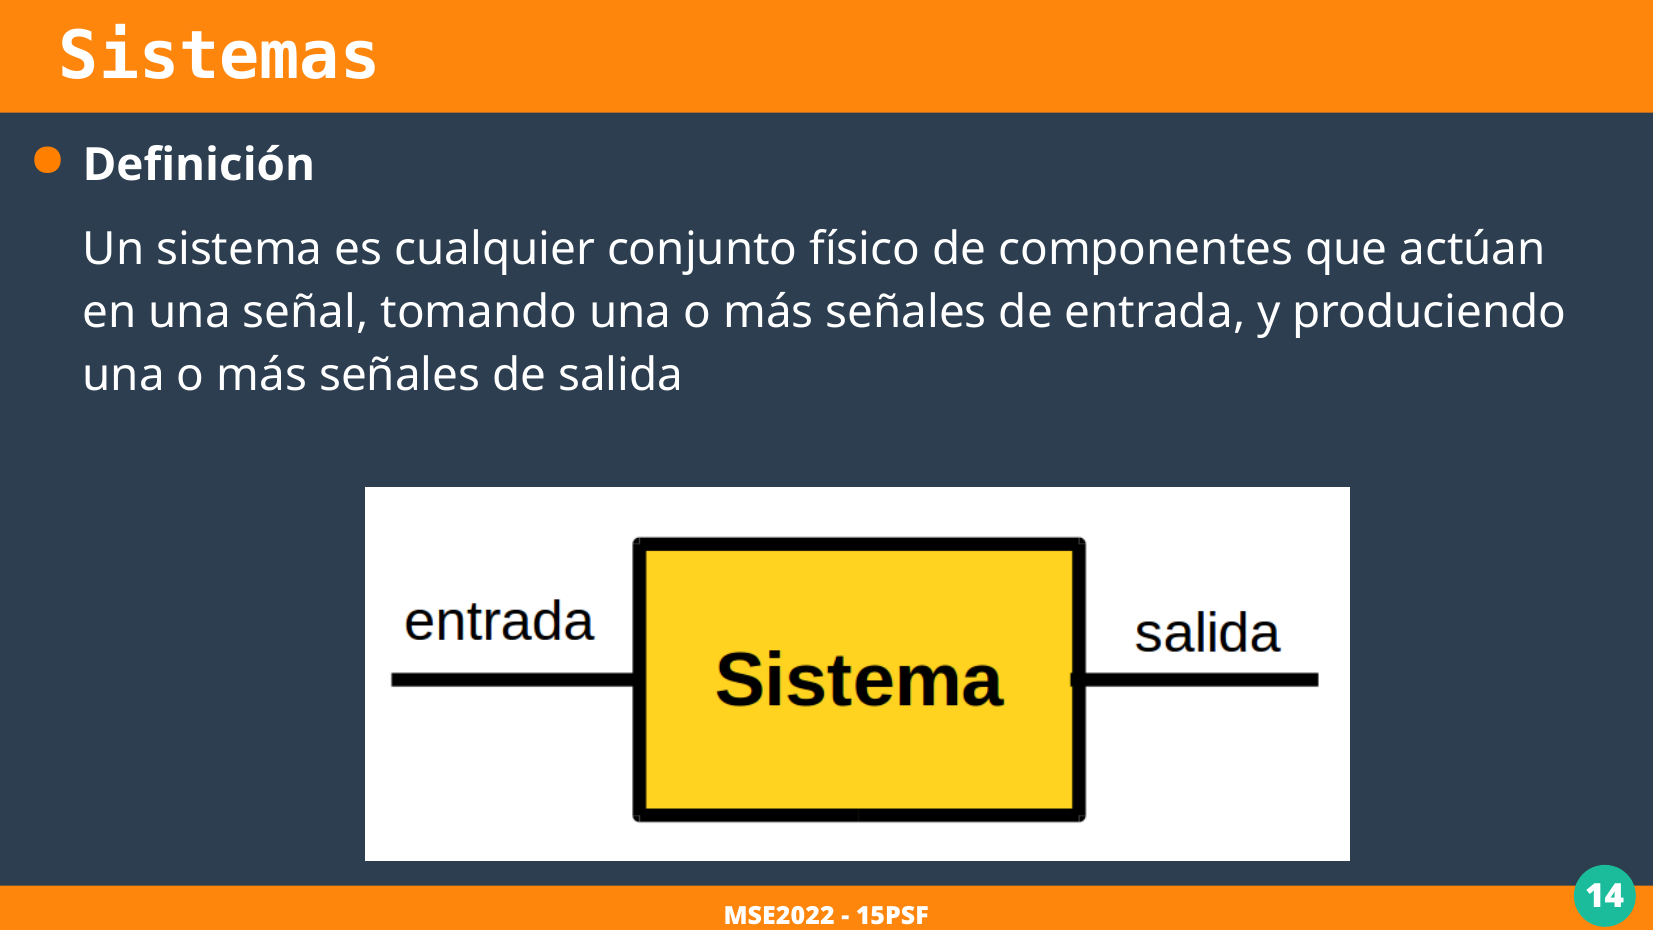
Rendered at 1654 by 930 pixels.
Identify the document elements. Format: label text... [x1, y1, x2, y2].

list Definición Un sistema es cualquier conjunto físico de componentes que actúan en una señal, tomando una o más señales de entrada, y produciendo una o más señales de salida [11, 131, 1612, 488]
picture [365, 487, 1350, 861]
title Sistemas [58, 16, 1594, 131]
